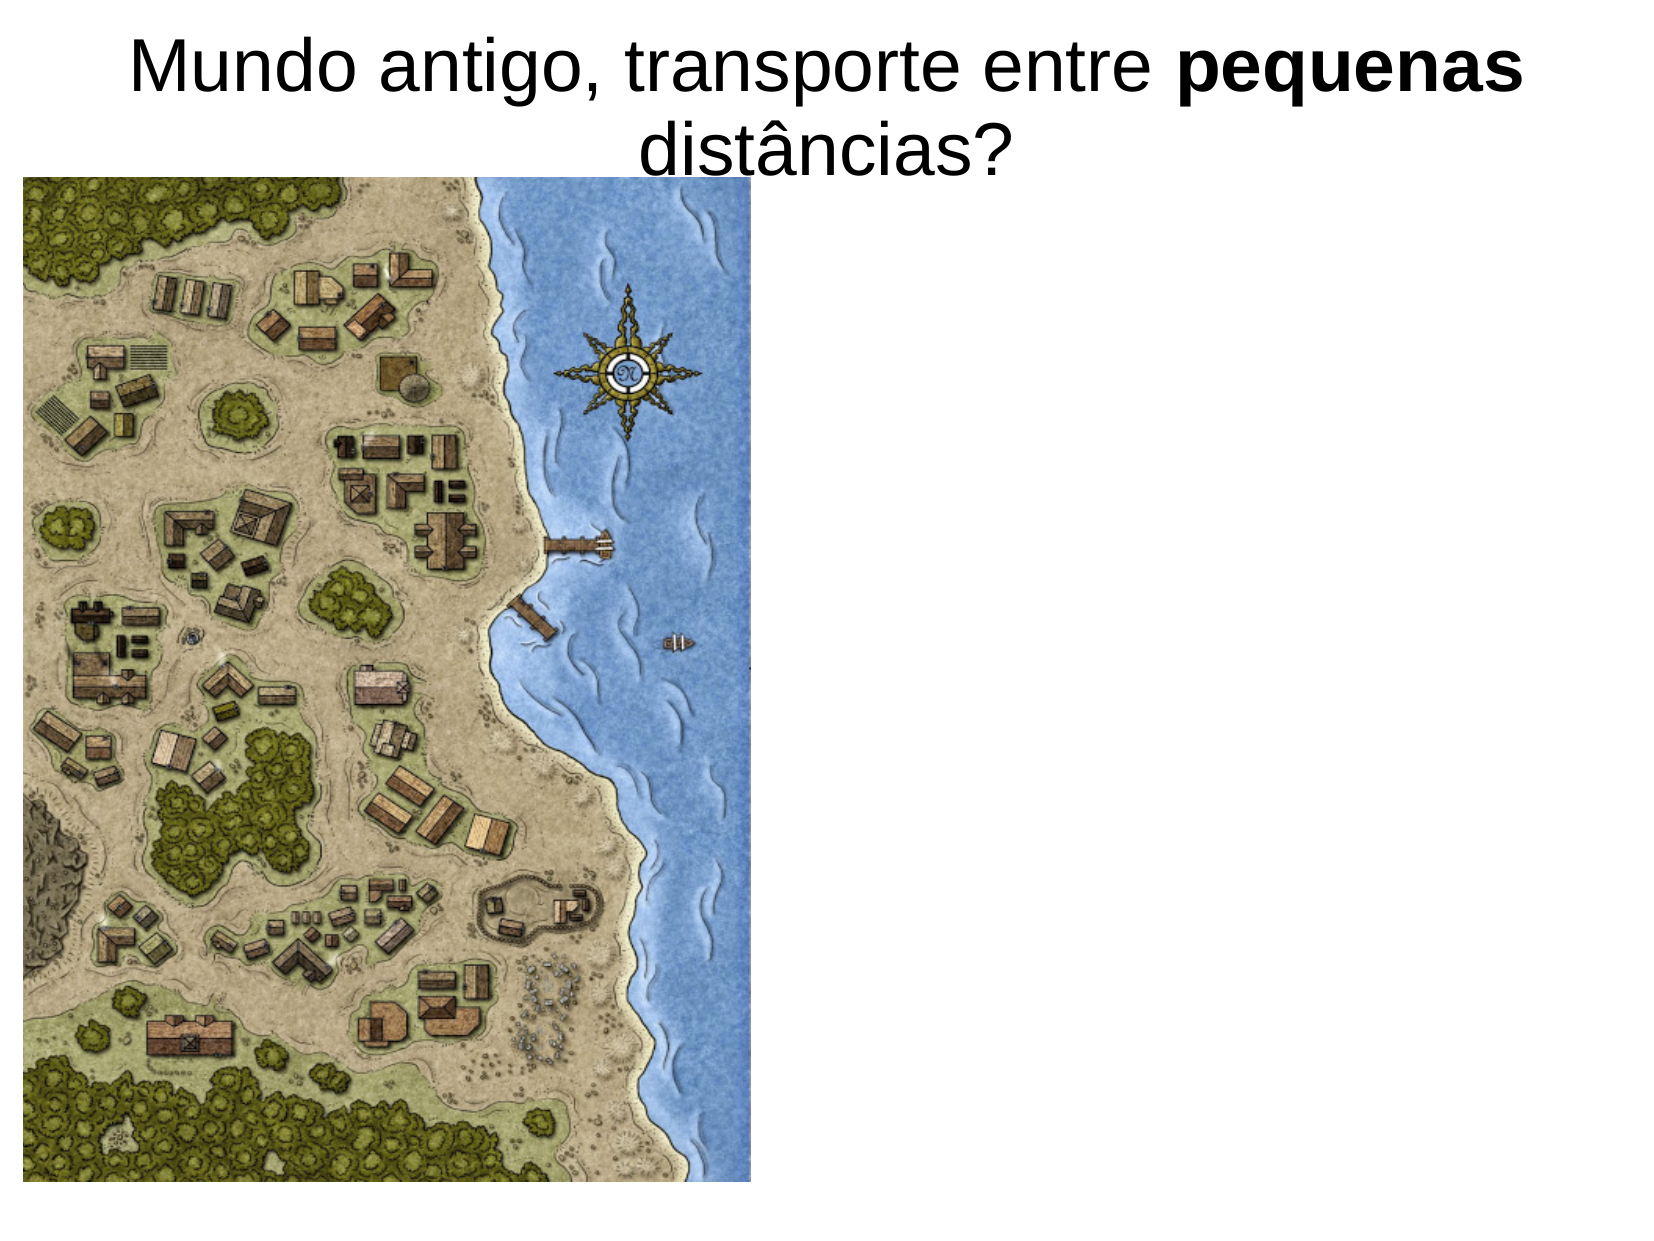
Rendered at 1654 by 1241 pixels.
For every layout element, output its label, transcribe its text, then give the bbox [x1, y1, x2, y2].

picture [23, 177, 751, 1182]
title Mundo antigo, transporte entre pequenas distâncias? [82, 23, 1571, 191]
